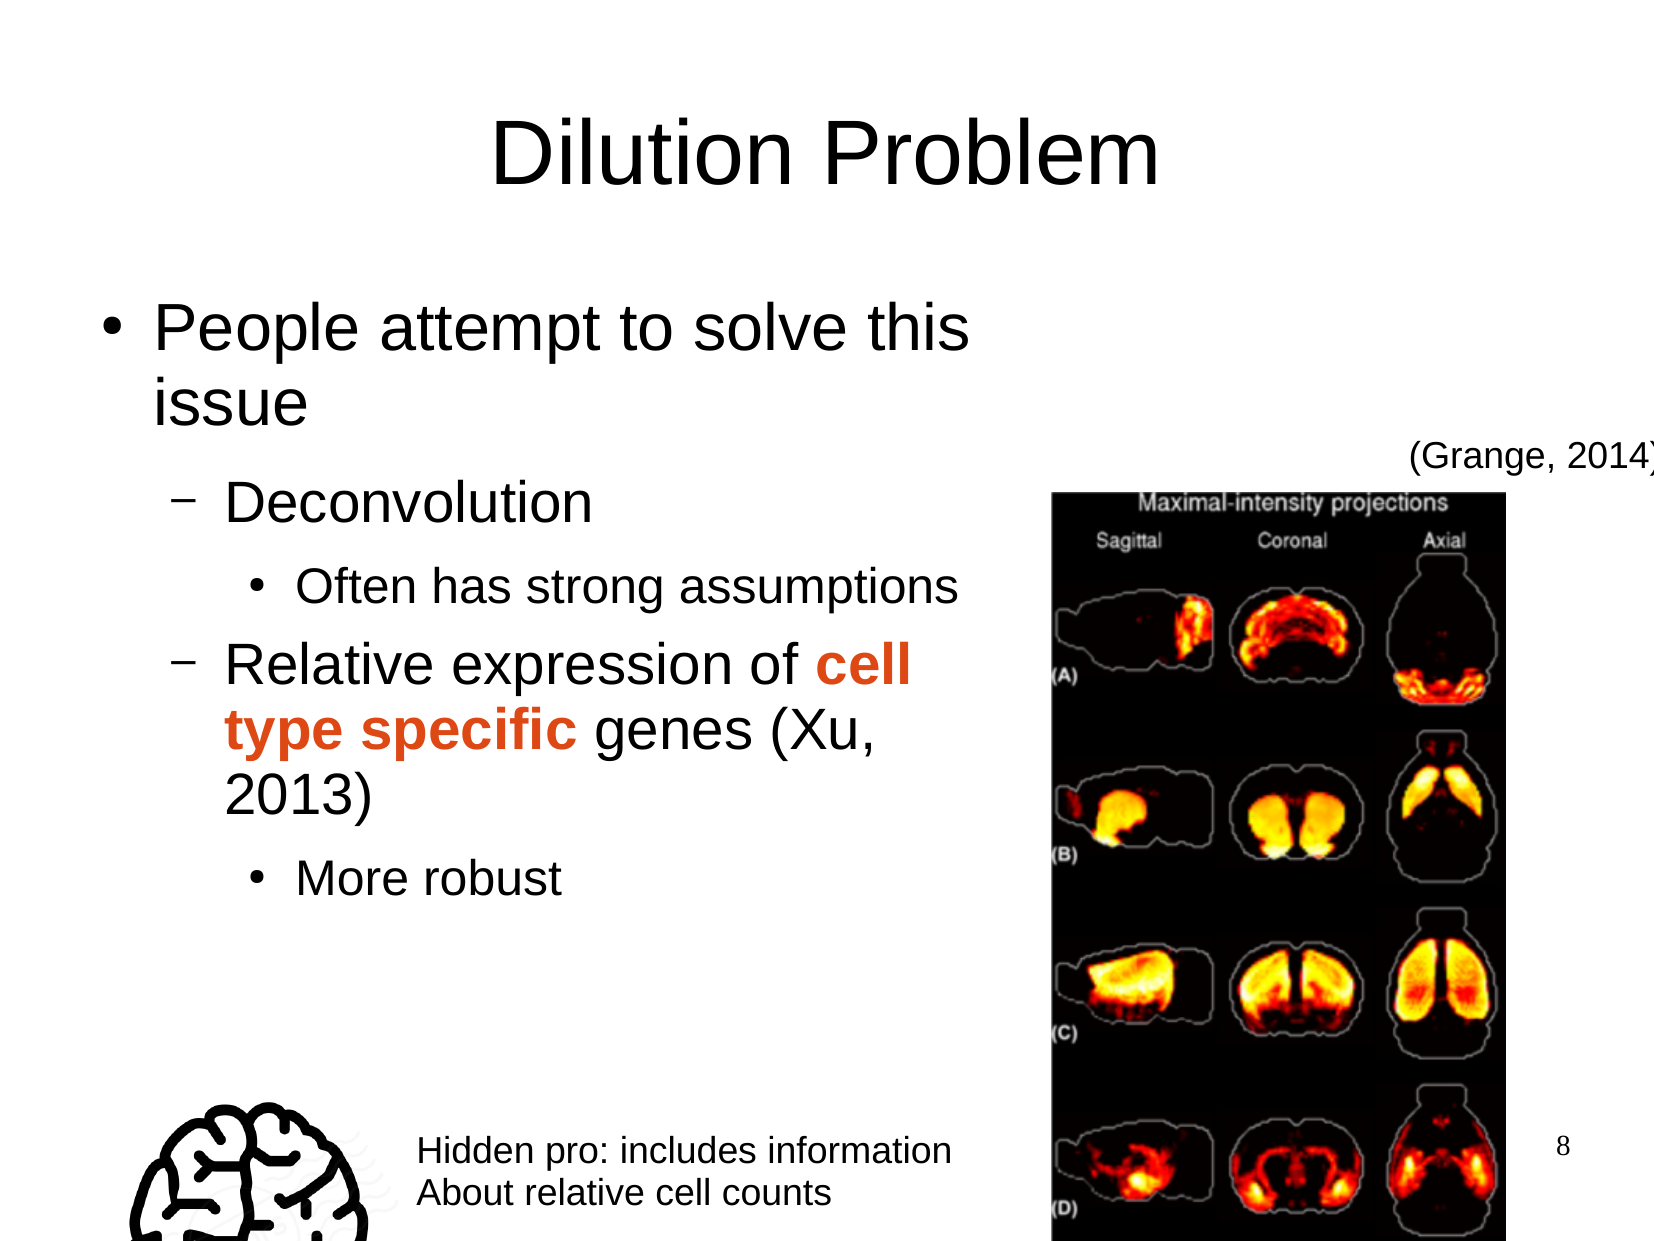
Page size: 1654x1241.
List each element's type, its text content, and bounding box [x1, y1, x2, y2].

picture [92, 1086, 402, 1241]
title Dilution Problem [82, 49, 1571, 257]
picture [1051, 492, 1506, 1241]
text_box (Grange, 2014) [1393, 427, 1654, 485]
list People attempt to solve this issue Deconvolution Often has strong assumptions Relative expression of cell type specific genes (Xu, 2013) More robust [82, 290, 1028, 1010]
text_box Hidden pro: includes information About relative cell counts [401, 1122, 968, 1221]
